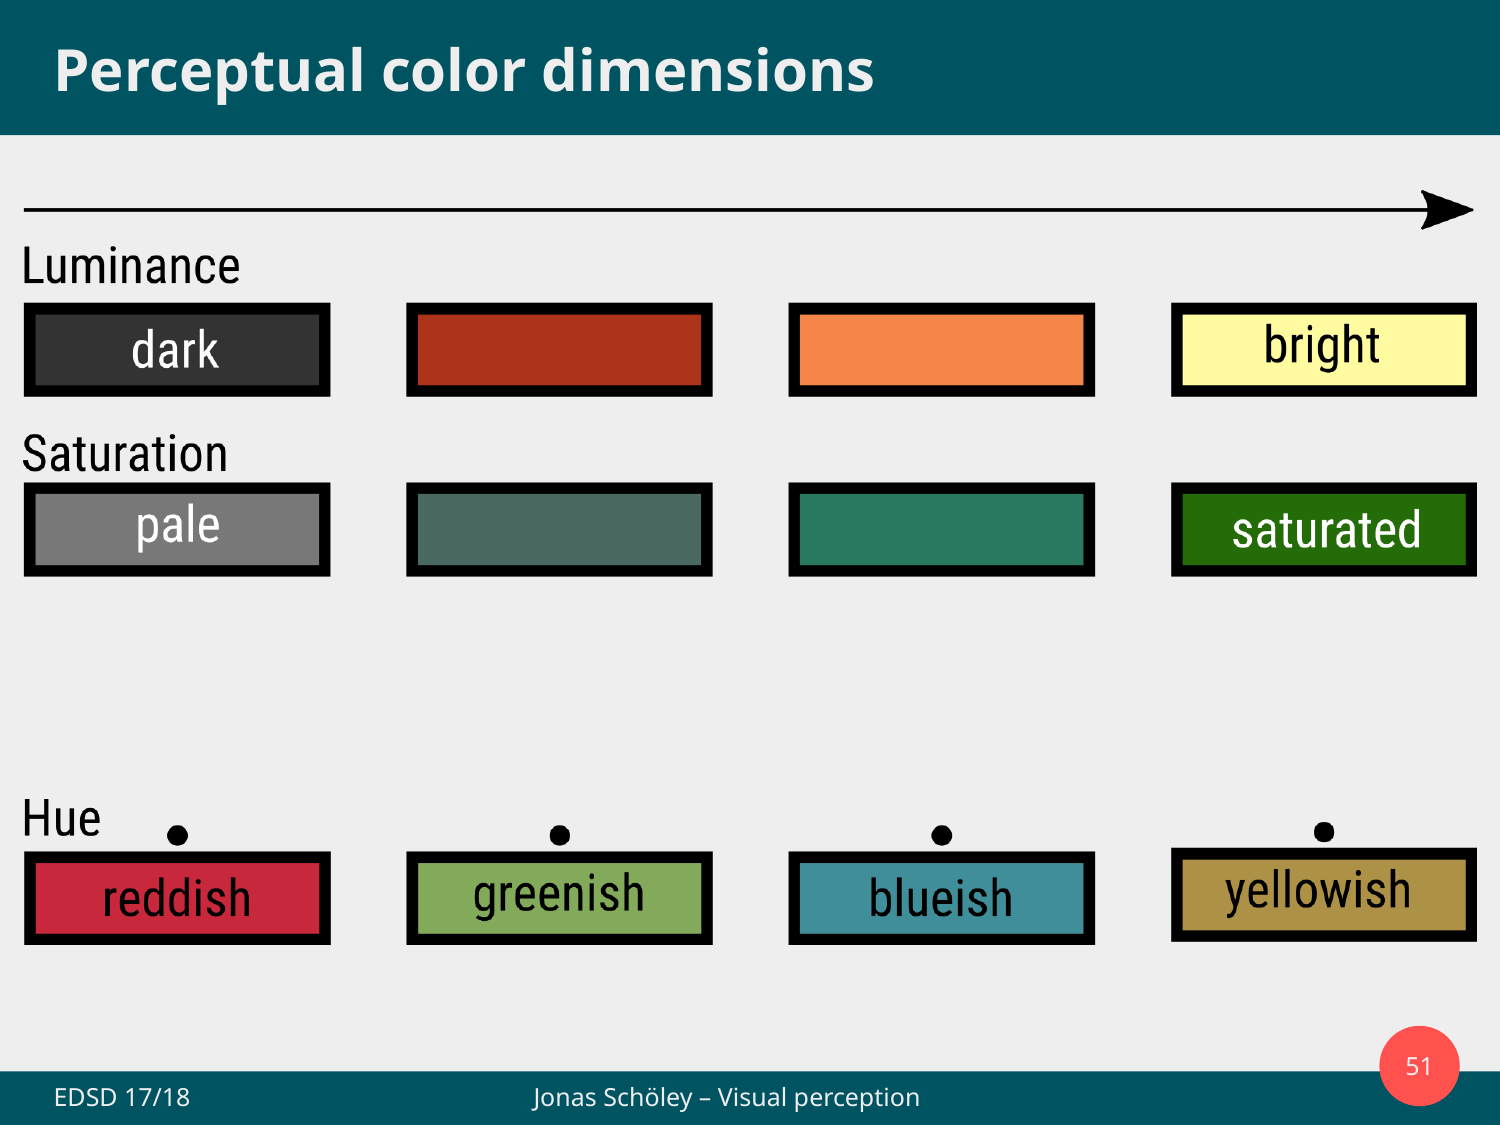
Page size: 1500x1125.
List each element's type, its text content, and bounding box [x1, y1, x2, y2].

picture [23, 190, 1477, 945]
title Perceptual color dimensions [53, 0, 1447, 141]
